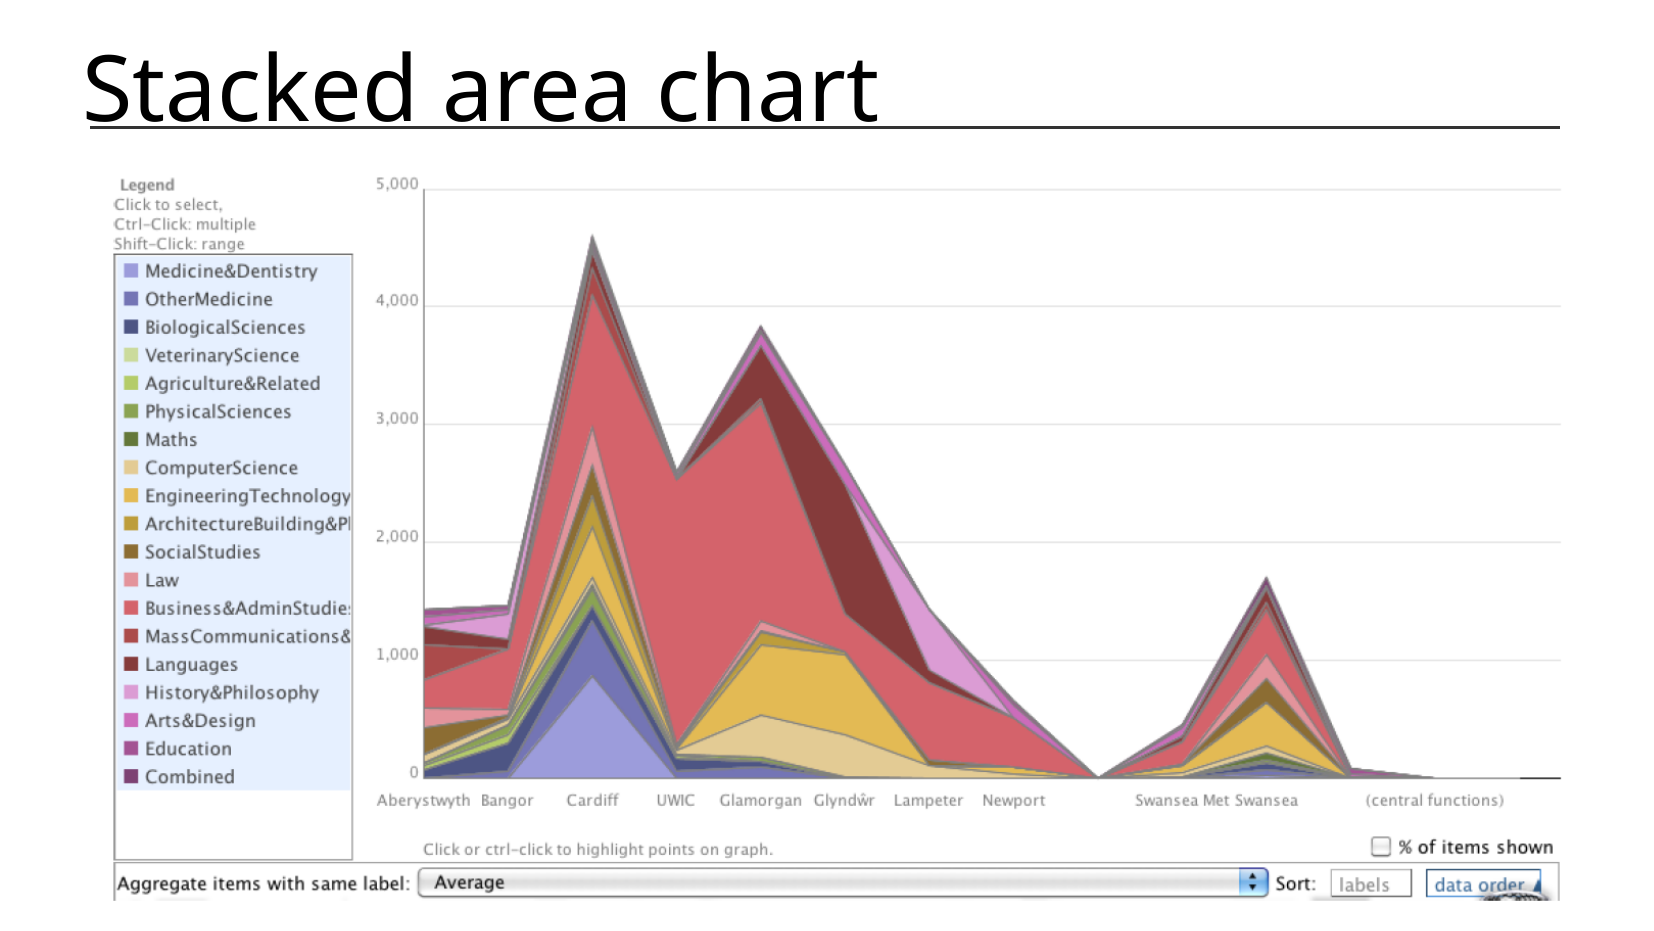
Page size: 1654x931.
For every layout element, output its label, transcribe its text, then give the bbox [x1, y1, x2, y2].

title Stacked area chart [82, 32, 1571, 140]
picture [95, 157, 1573, 909]
